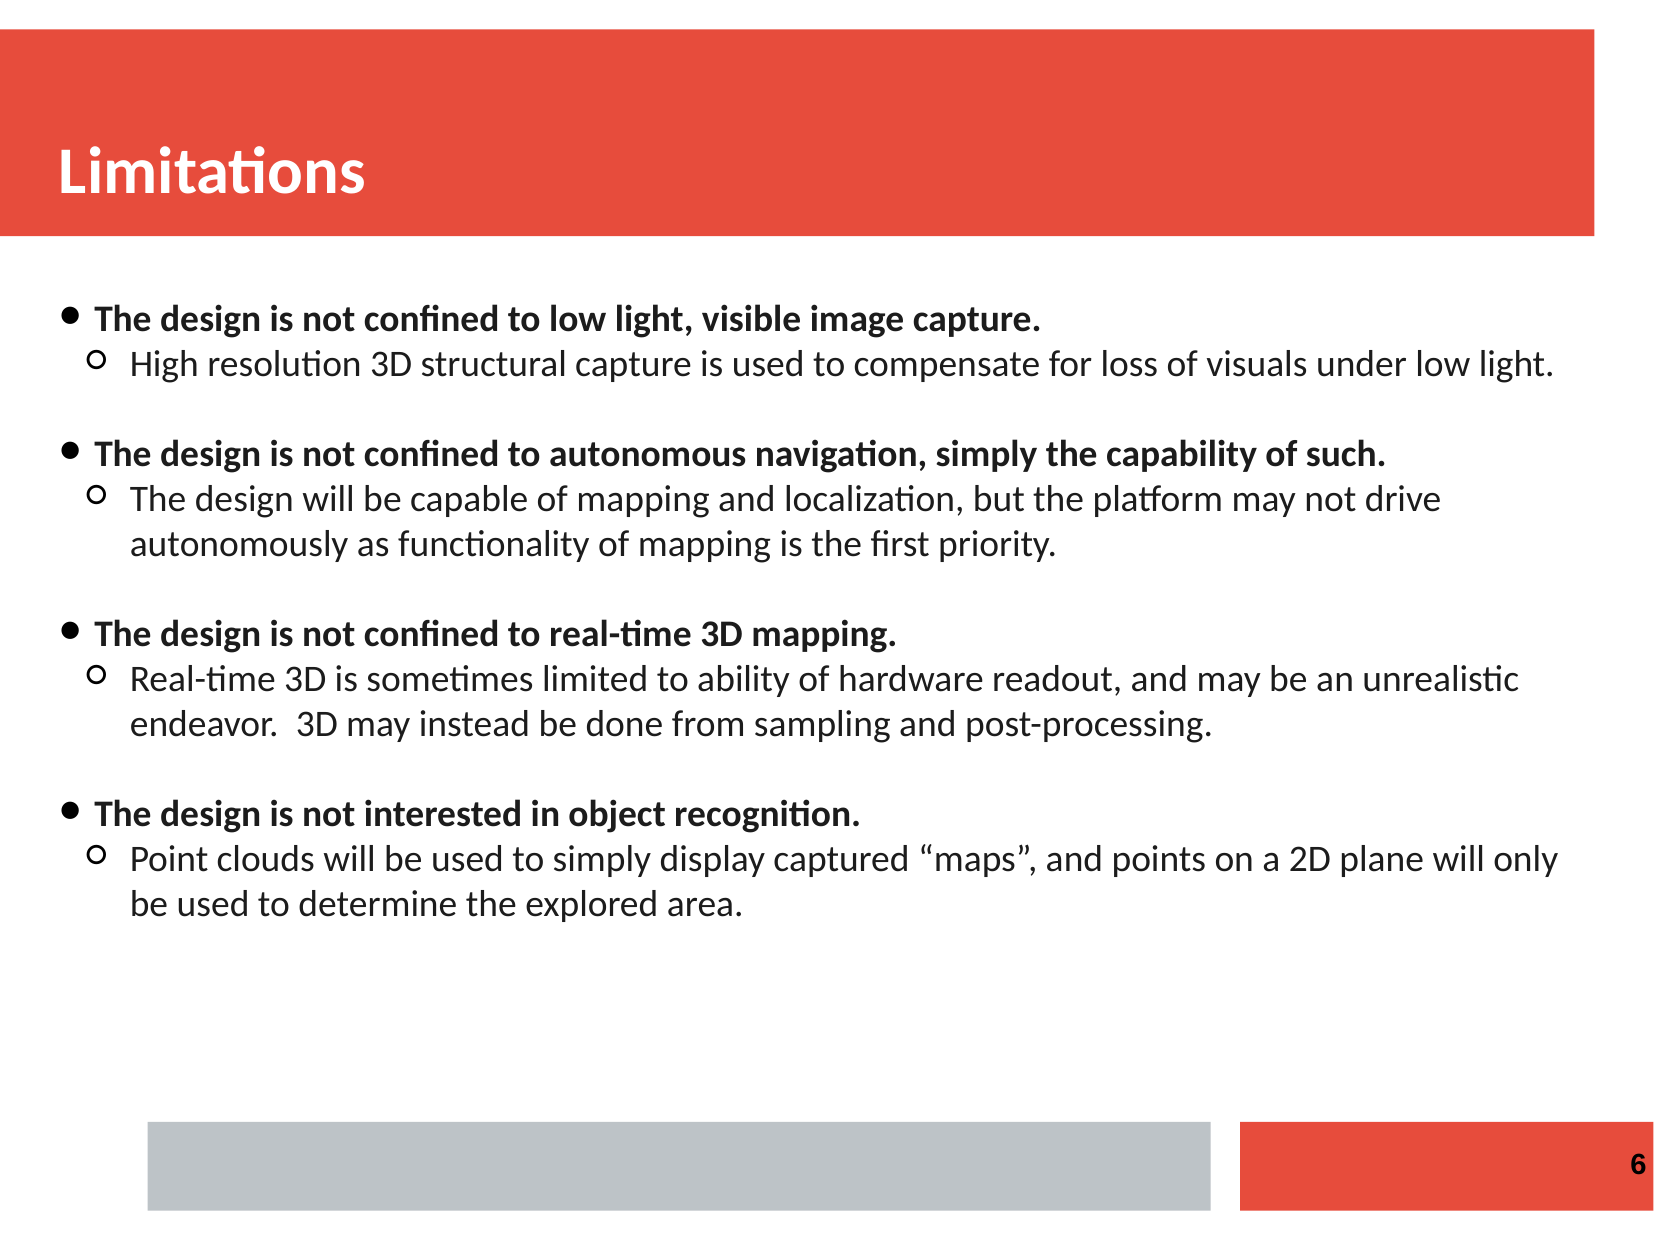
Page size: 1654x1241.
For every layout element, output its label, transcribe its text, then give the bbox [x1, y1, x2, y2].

text_box The design is not confined to low light, visible image capture. High resolution 3D structural capture is used to compensate for loss of visuals under low light. The design is not confined to autonomous navigation, simply the capability of such. The design will be capable of mapping and localization, but the platform may not drive autonomously as functionality of mapping is the first priority. The design is not confined to real-time 3D mapping. Real-time 3D is sometimes limited to ability of hardware readout, and may be an unrealistic endeavor. 3D may instead be done from sampling and post-processing. The design is not interested in object recognition. Point clouds will be used to simply display captured “maps”, and points on a 2D plane will only be used to determine the explored area. [58, 294, 1565, 1062]
slide_number <number> [1547, 1145, 1647, 1241]
text_box Limitations [58, 58, 1595, 207]
